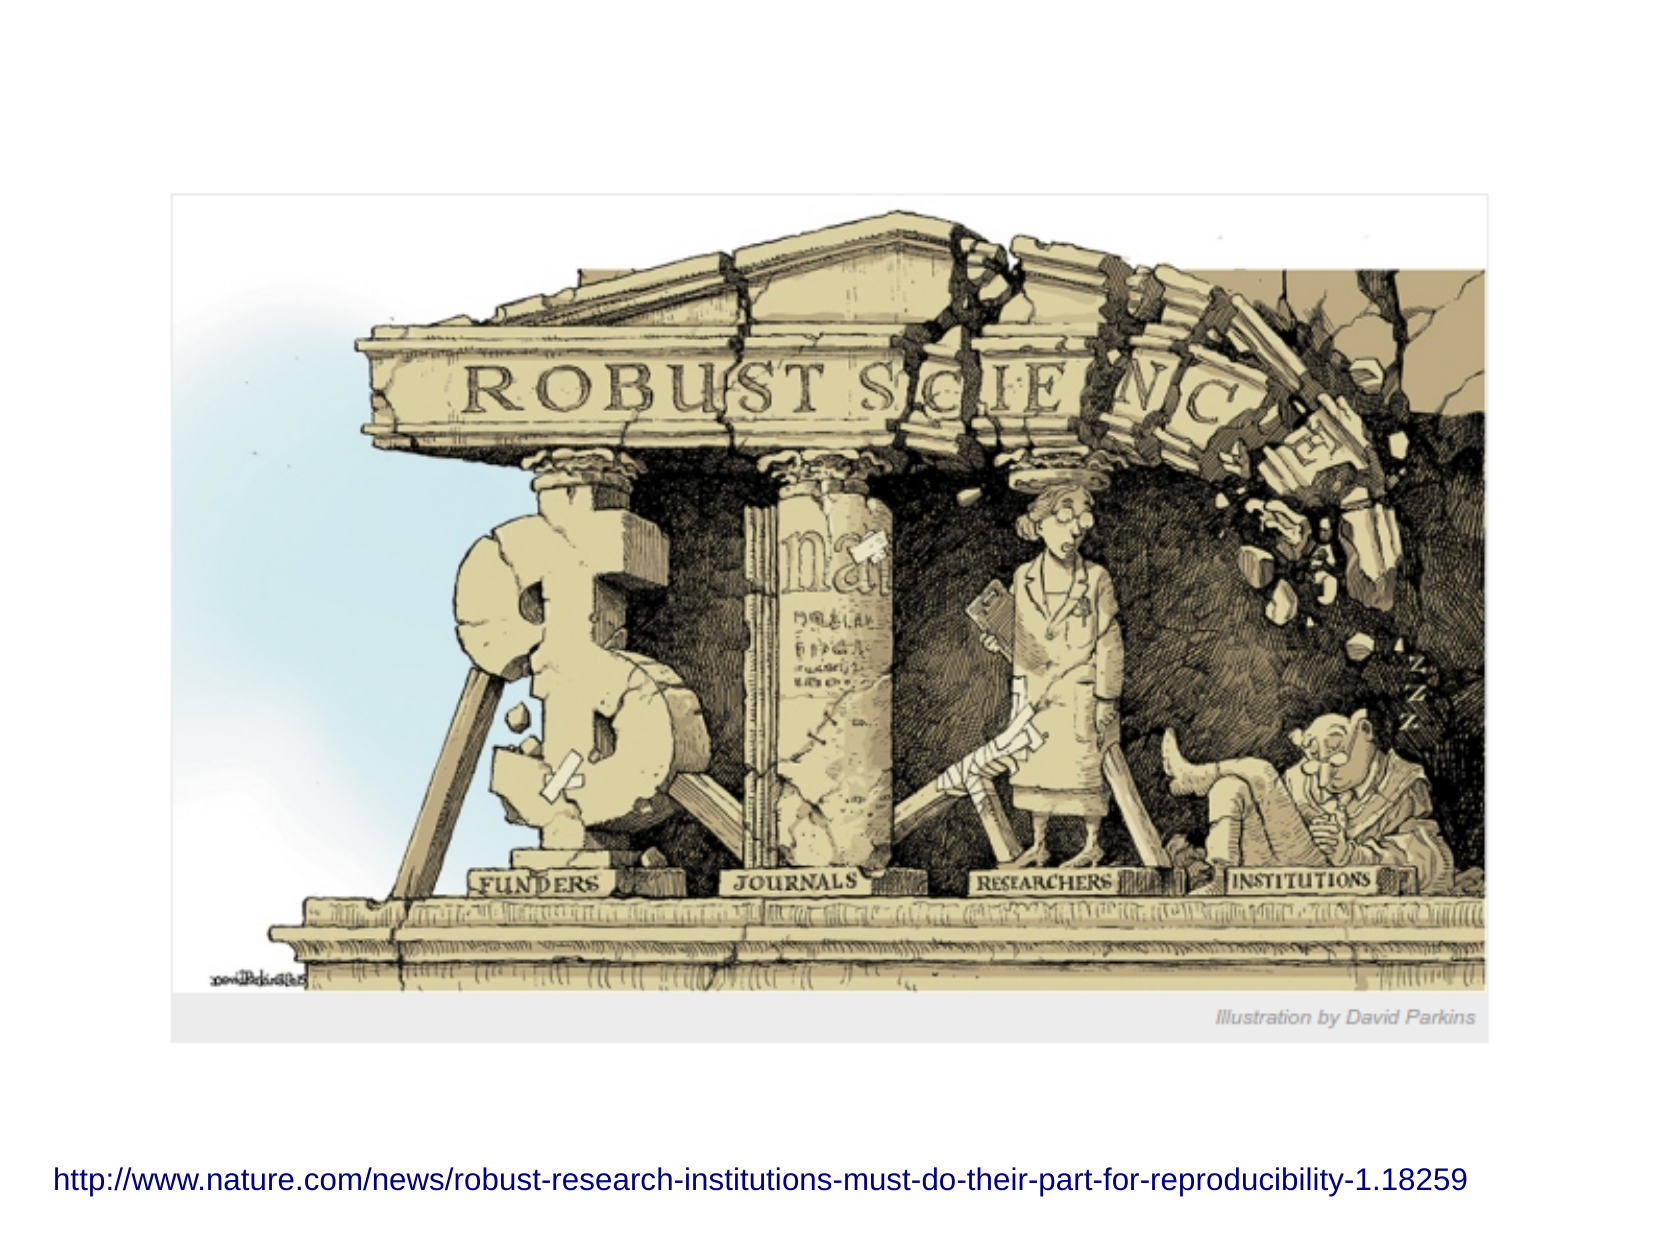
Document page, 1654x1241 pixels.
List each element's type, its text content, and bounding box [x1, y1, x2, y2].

picture [165, 171, 1506, 1058]
text_box http://www.nature.com/news/robust-research-institutions-must-do-their-part-for-reproducibility-1.18259 [38, 1155, 1621, 1206]
